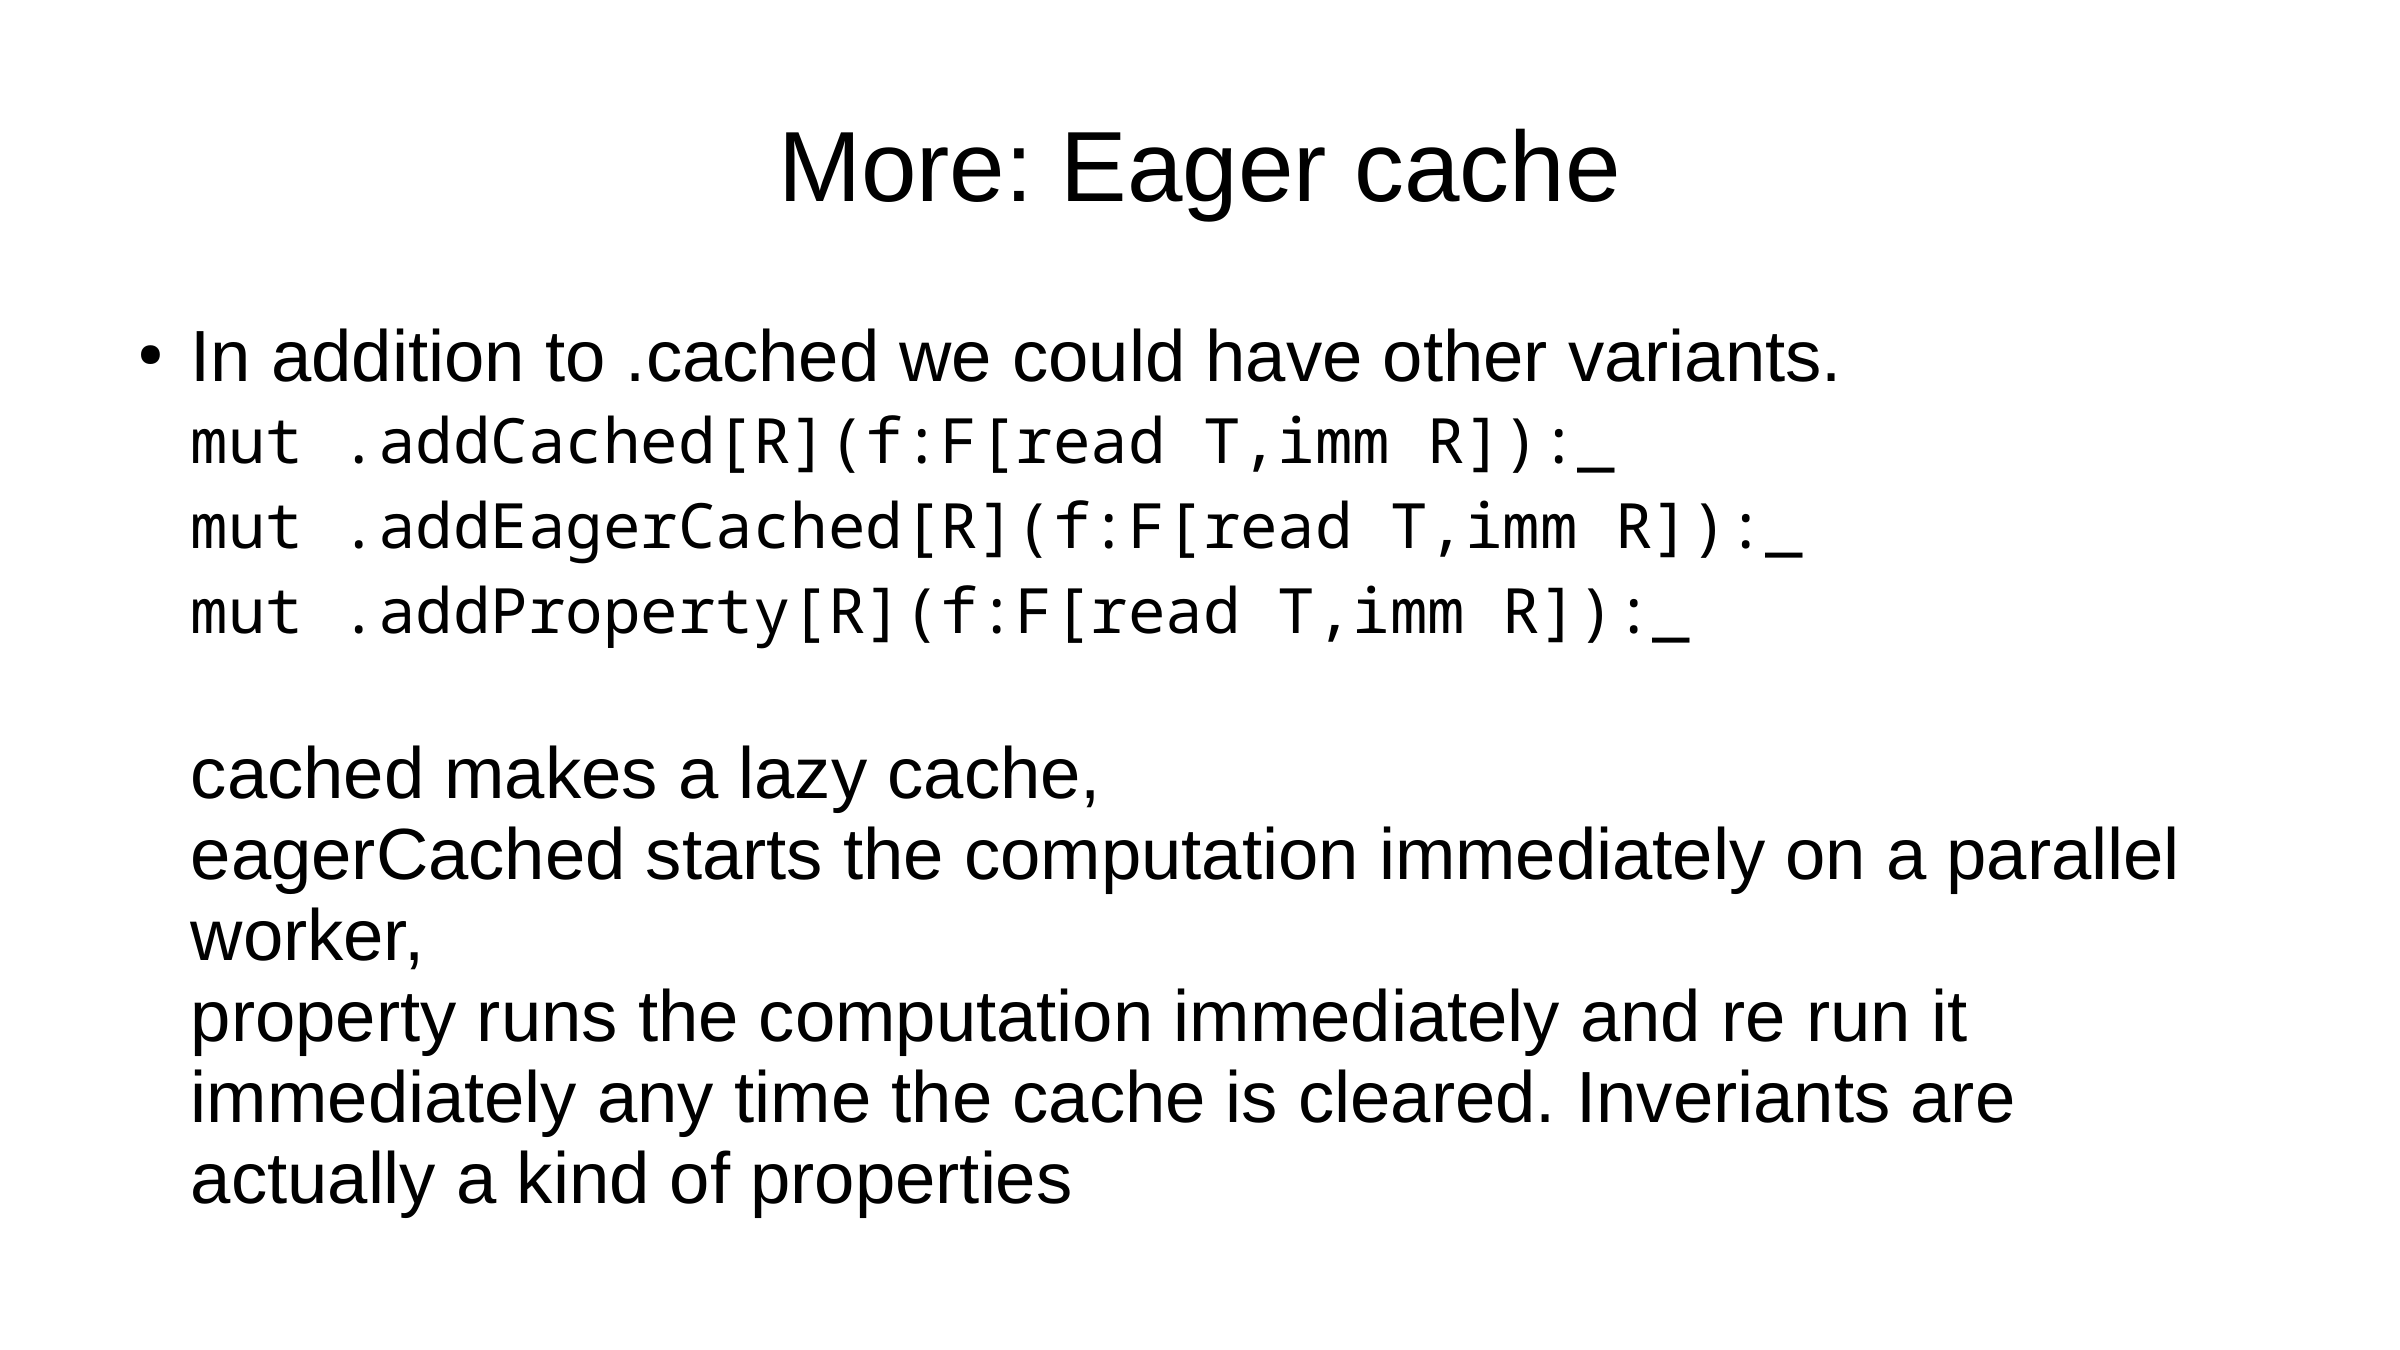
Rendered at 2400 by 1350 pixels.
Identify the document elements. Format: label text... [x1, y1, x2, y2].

list In addition to .cached we could have other variants. mut .addCached[R](f:F[read T,imm R]):_ mut .addEagerCached[R](f:F[read T,imm R]):_ mut .addProperty[R](f:F[read T,imm R]):_ cached makes a lazy cache, eagerCached starts the computation immediately on a parallel worker, property runs the computation immediately and re run it immediately any time the cache is cleared. Inveriants are actually a kind of properties [120, 315, 2280, 1177]
title More: Eager cache [120, 53, 2280, 280]
